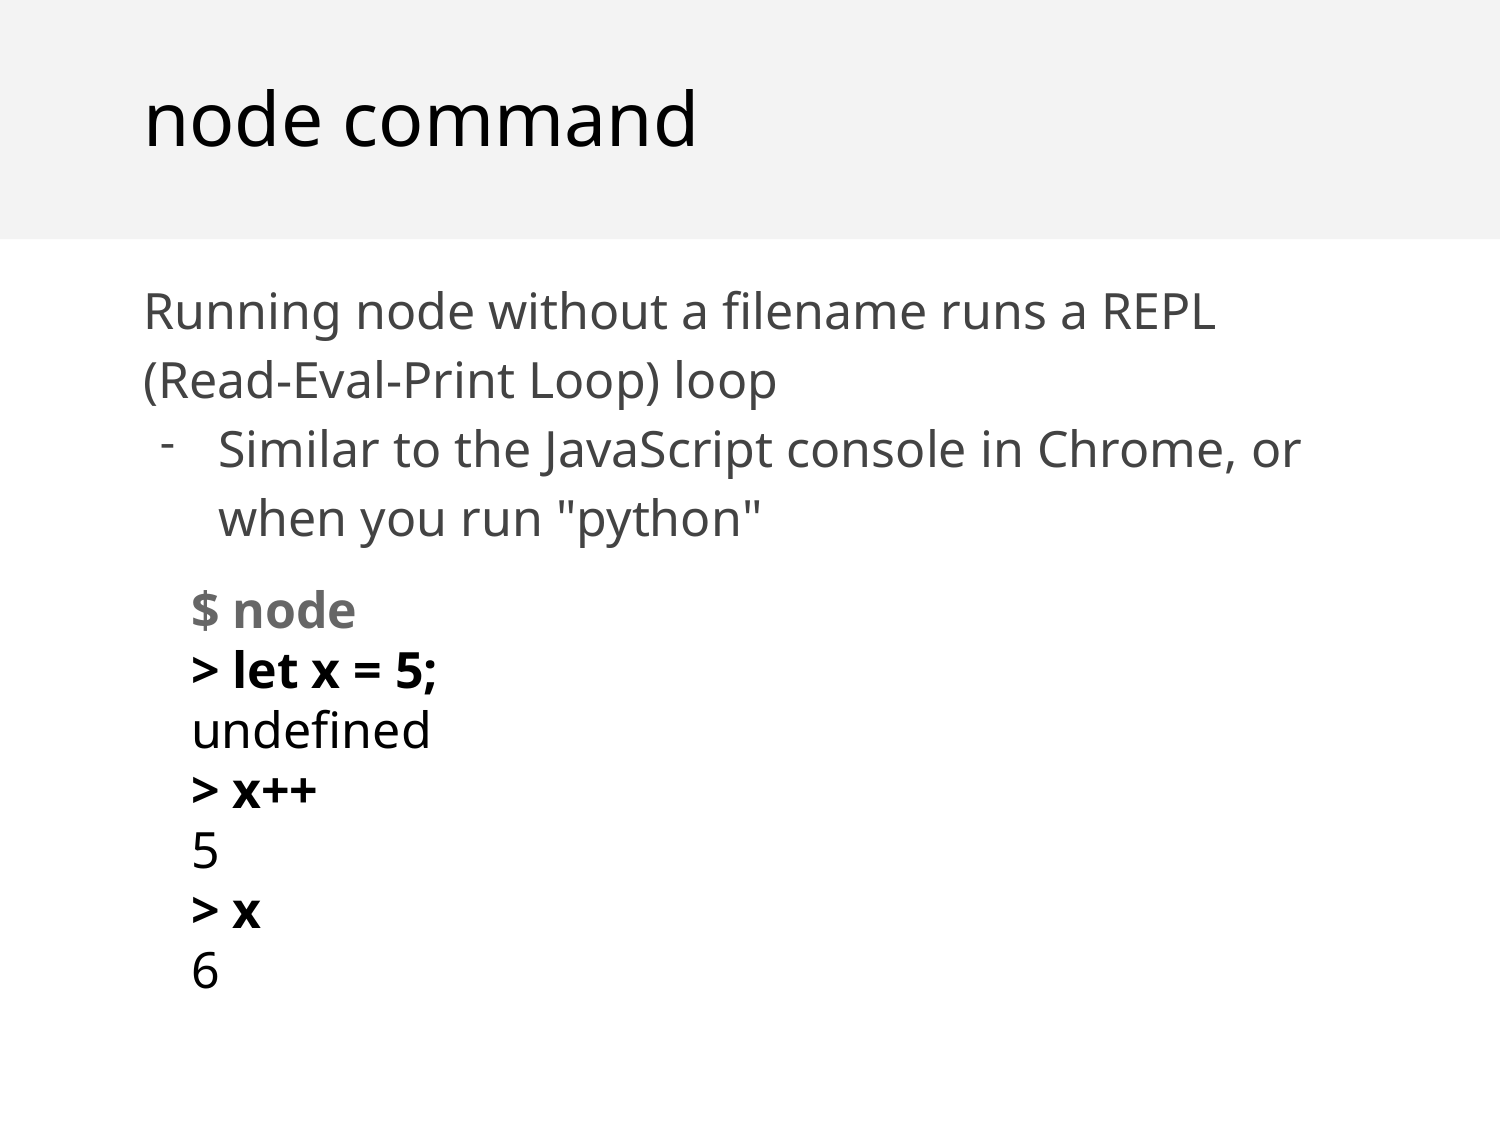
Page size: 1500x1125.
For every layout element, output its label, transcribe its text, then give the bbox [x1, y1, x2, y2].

list Running node without a filename runs a REPL (Read-Eval-Print Loop) loop Similar to the JavaScript console in Chrome, or when you run "python" [128, 255, 1372, 1004]
title node command [128, 56, 1372, 183]
text_box $ node > let x = 5; undefined > x++ 5 > x 6 [176, 563, 1252, 1111]
